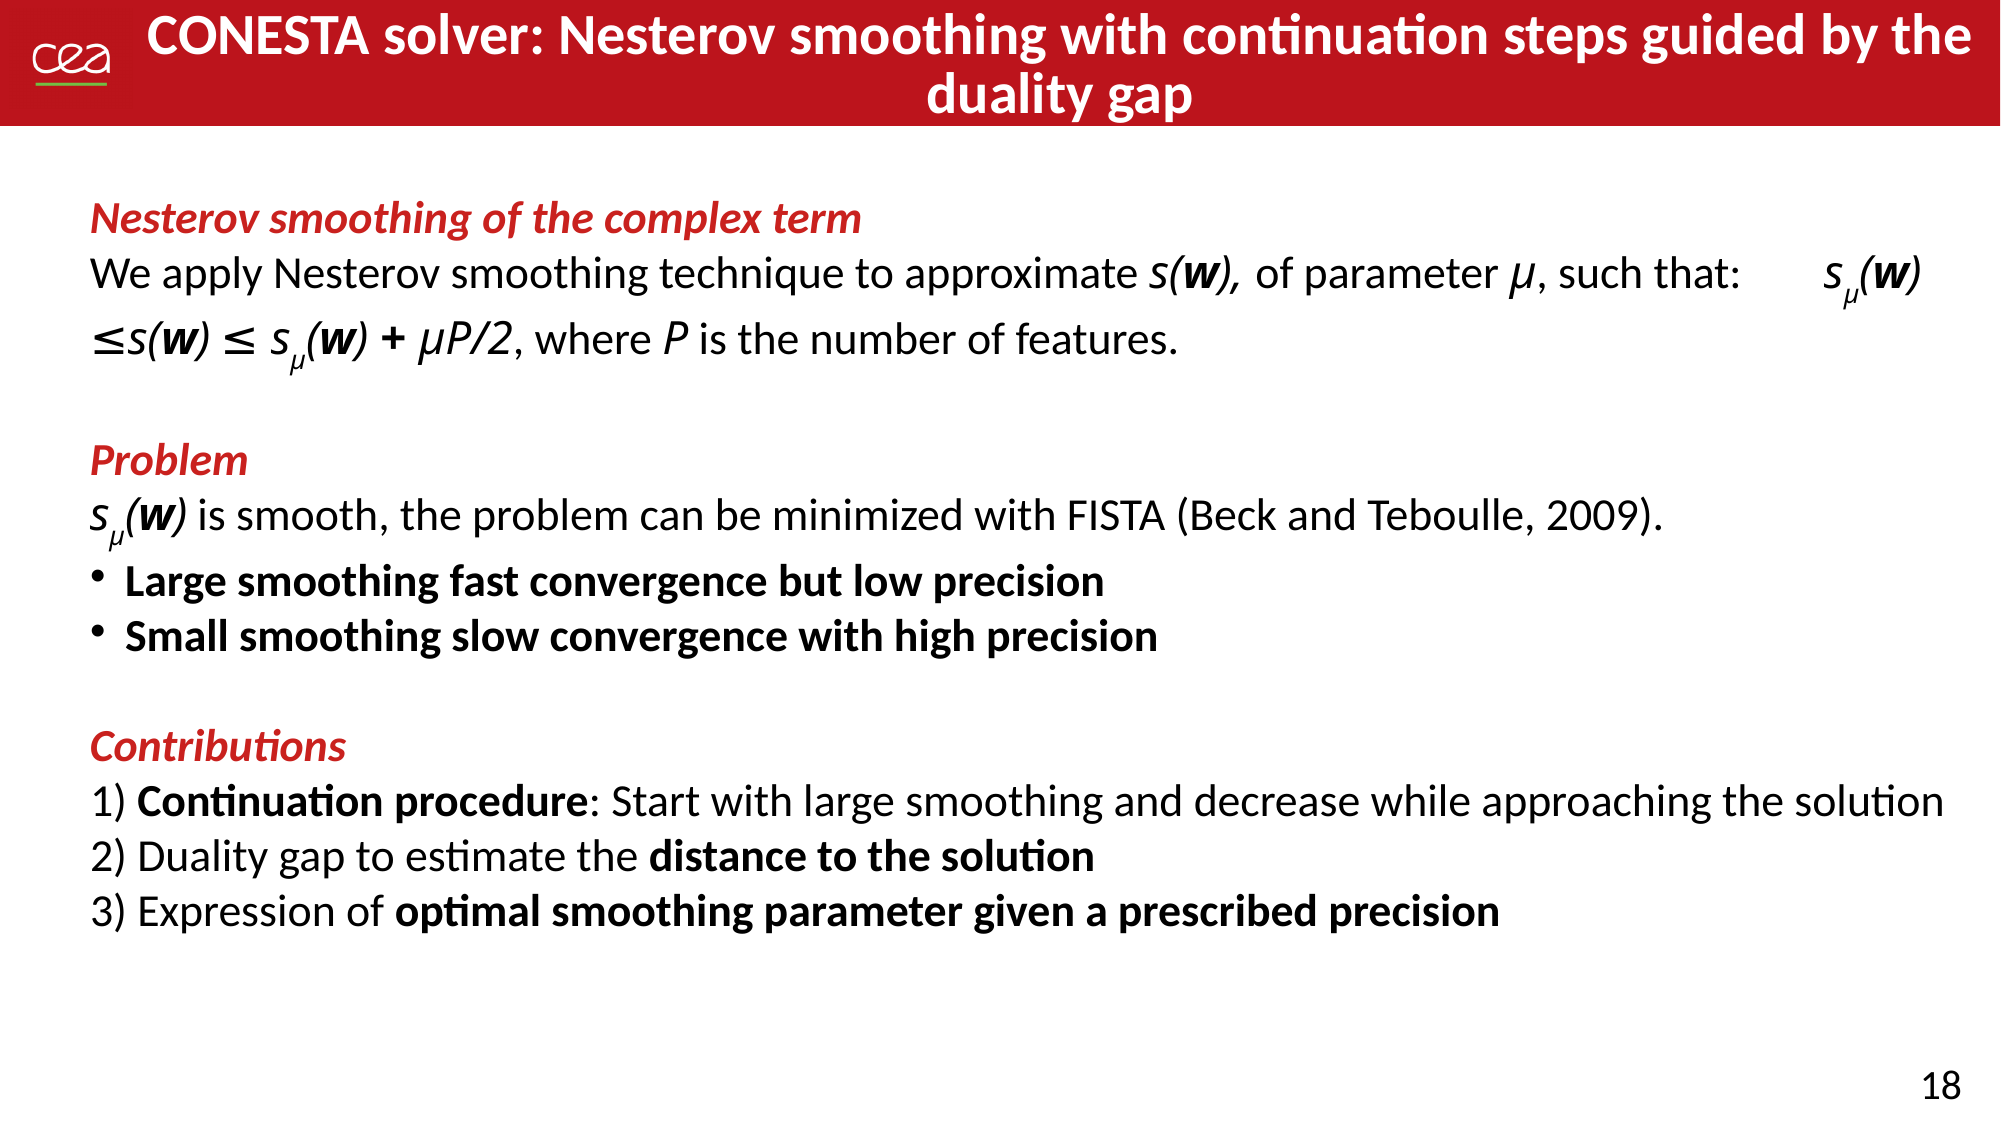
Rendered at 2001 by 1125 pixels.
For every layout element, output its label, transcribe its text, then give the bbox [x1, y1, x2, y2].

title CONESTA solver: Nesterov smoothing with continuation steps guided by the duality gap [120, 11, 2000, 128]
picture [9, 8, 133, 109]
text_box Nesterov smoothing of the complex term We apply Nesterov smoothing technique to approximate s(w), of parameter μ, such that: sμ(w) ≤s(w) ≤ sμ(w) + μP/2, where P is the number of features. Problem sμ(w) is smooth, the problem can be minimized with FISTA (Beck and Teboulle, 2009). Large smoothing fast convergence but low precision Small smoothing slow convergence with high precision Contributions Continuation procedure: Start with large smoothing and decrease while approaching the solution Duality gap to estimate the distance to the solution Expression of optimal smoothing parameter given a prescribed precision [74, 179, 1965, 915]
